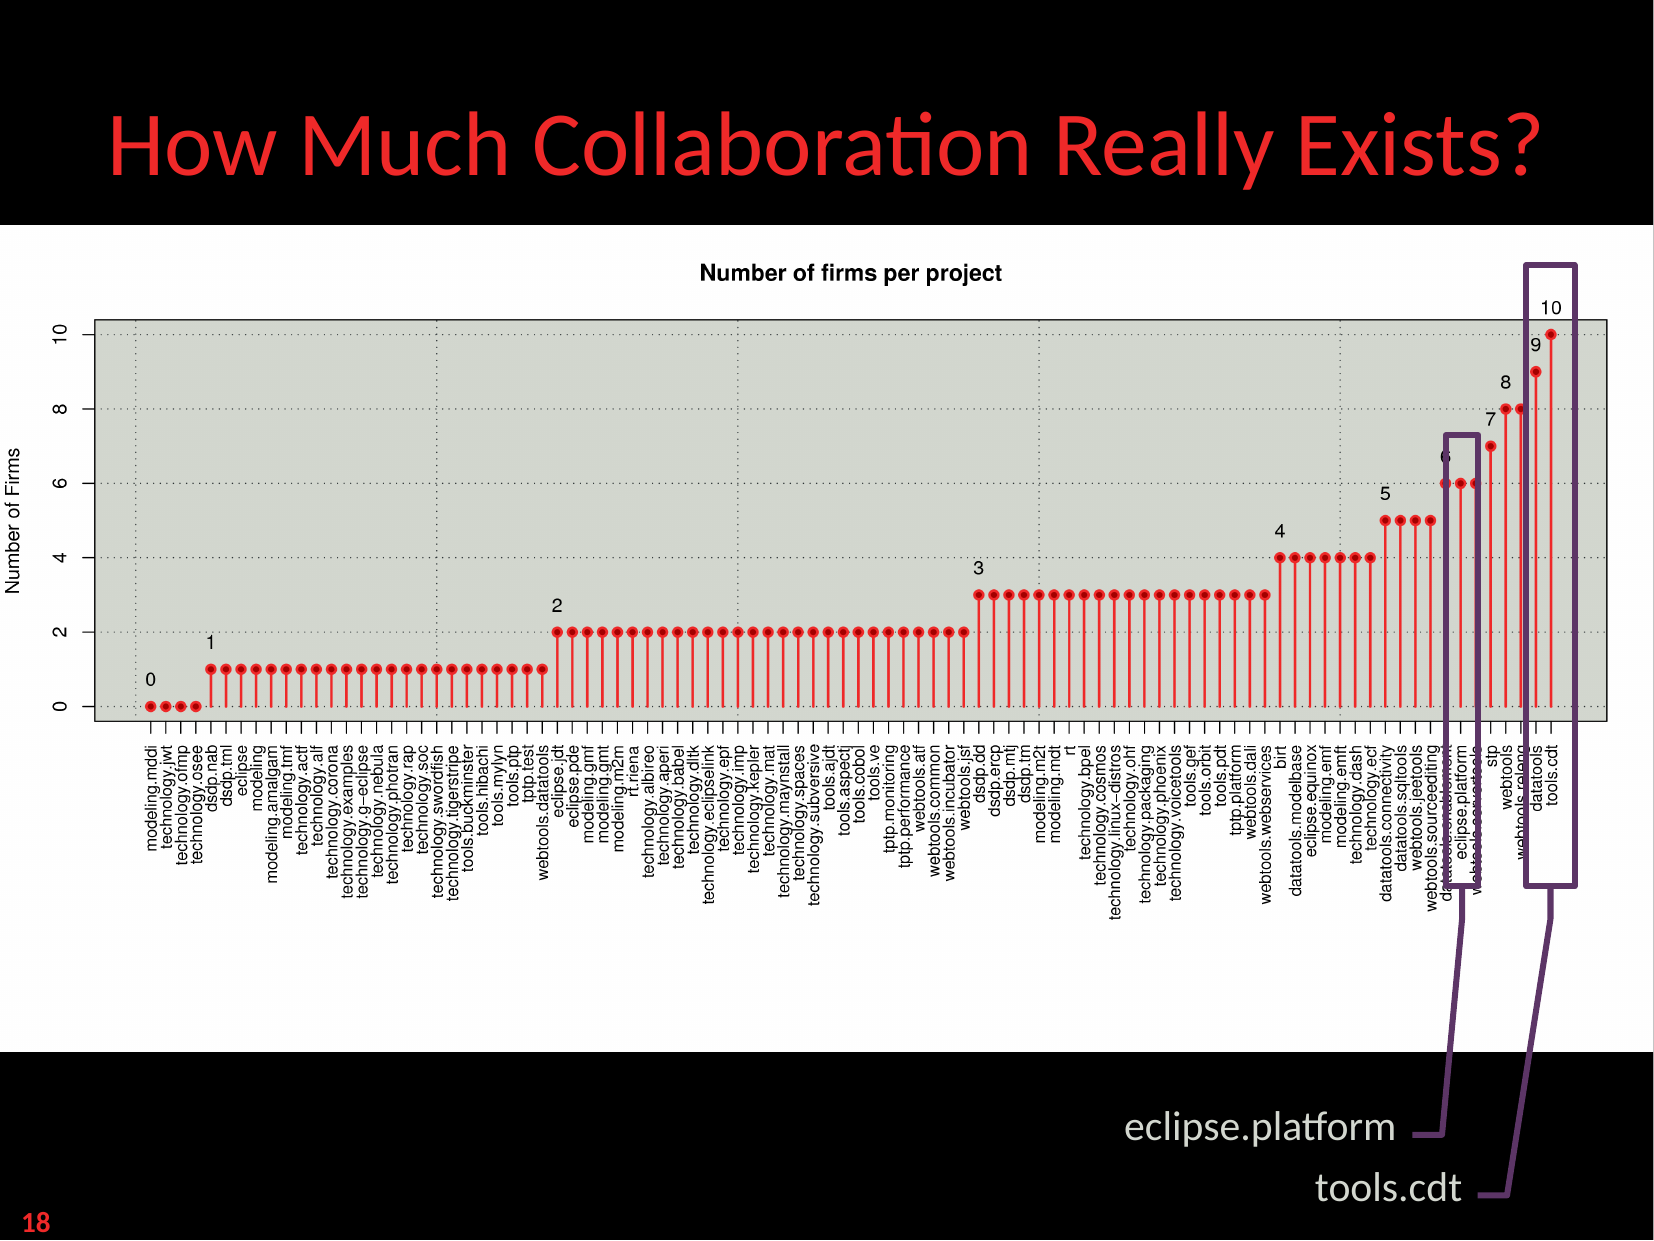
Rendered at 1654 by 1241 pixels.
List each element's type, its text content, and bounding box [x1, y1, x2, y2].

text_box tools.cdt [1300, 1162, 1478, 1229]
picture [0, 225, 1654, 1053]
picture [1529, 268, 1572, 883]
picture [1449, 438, 1475, 883]
text_box eclipse.platform [1109, 1101, 1413, 1168]
title How Much Collaboration Really Exists? [82, 56, 1571, 225]
